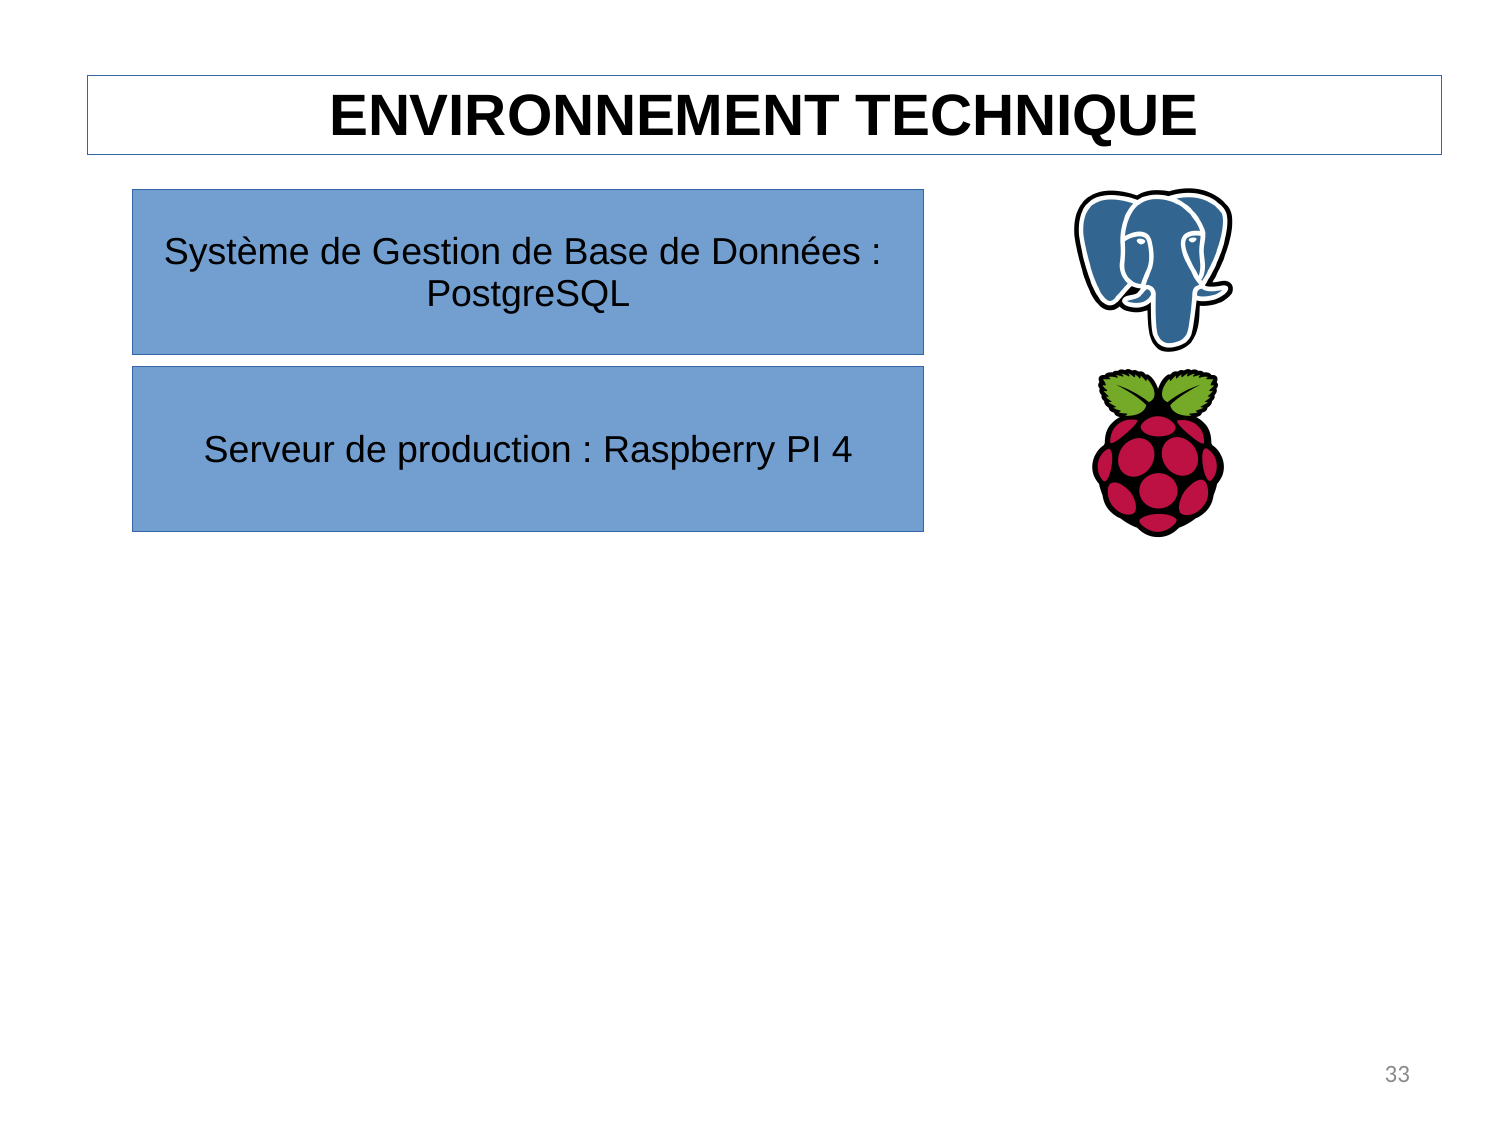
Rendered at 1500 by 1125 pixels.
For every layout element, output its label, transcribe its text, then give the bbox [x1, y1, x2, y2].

picture [969, 188, 1347, 579]
text_box Serveur de production : Raspberry PI 4 [132, 366, 924, 532]
text_box Système de Gestion de Base de Données : PostgreSQL [132, 189, 924, 355]
text_box ENVIRONNEMENT TECHNIQUE [87, 75, 1442, 155]
